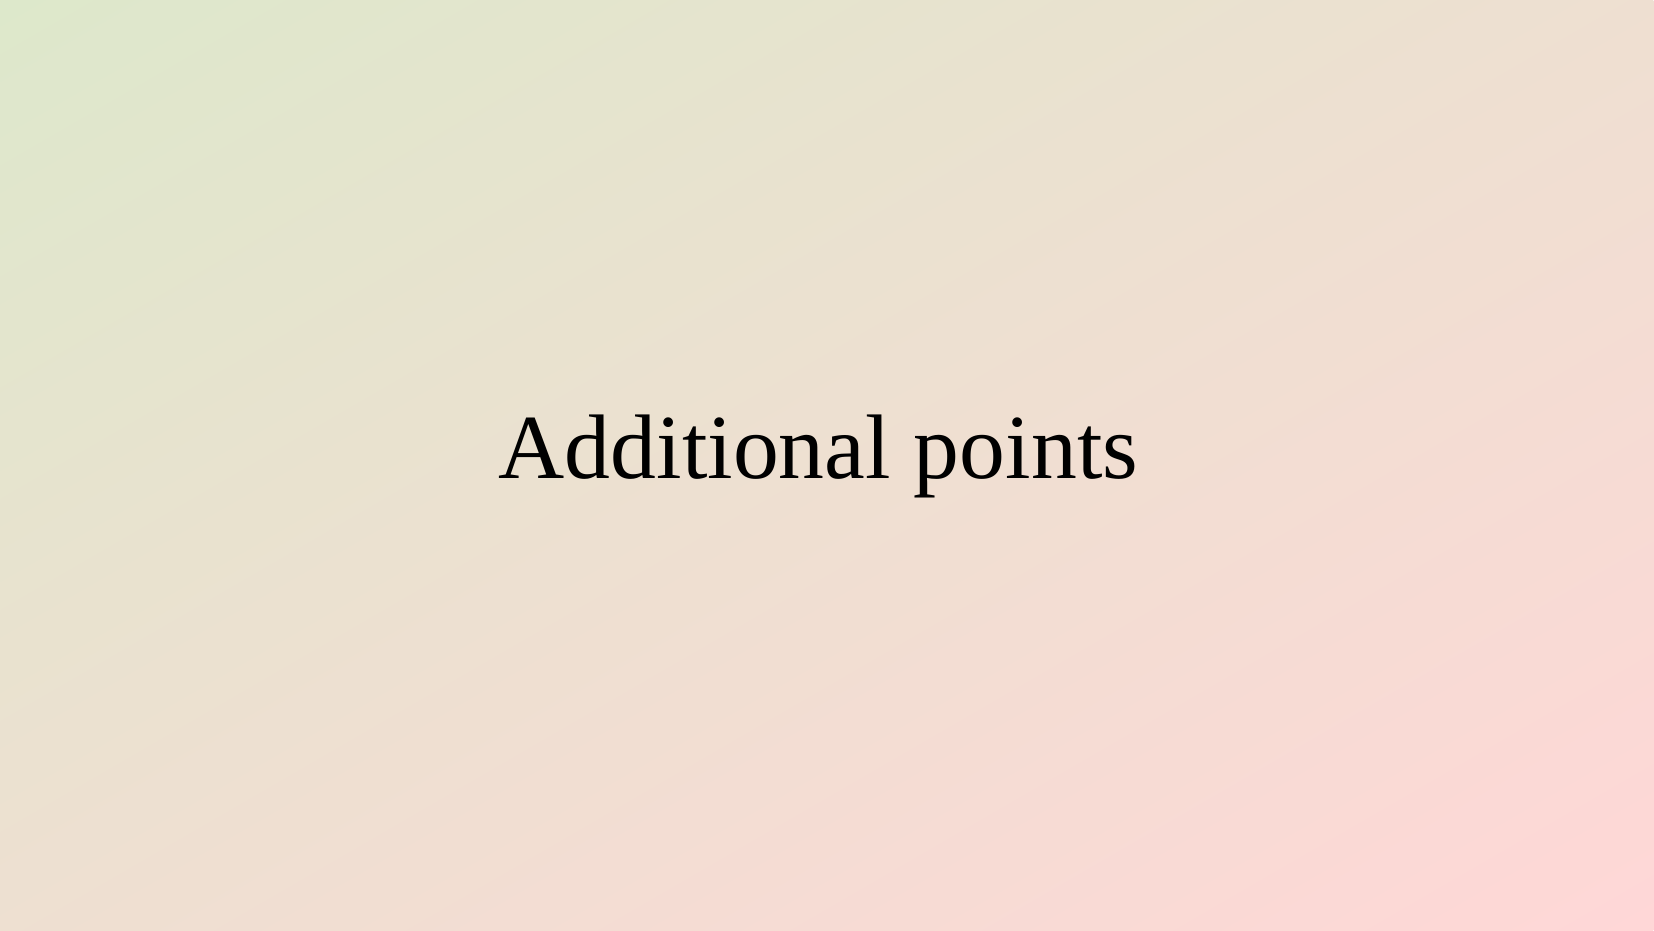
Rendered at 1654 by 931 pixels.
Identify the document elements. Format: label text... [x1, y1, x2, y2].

title Additional points [75, 369, 1564, 526]
